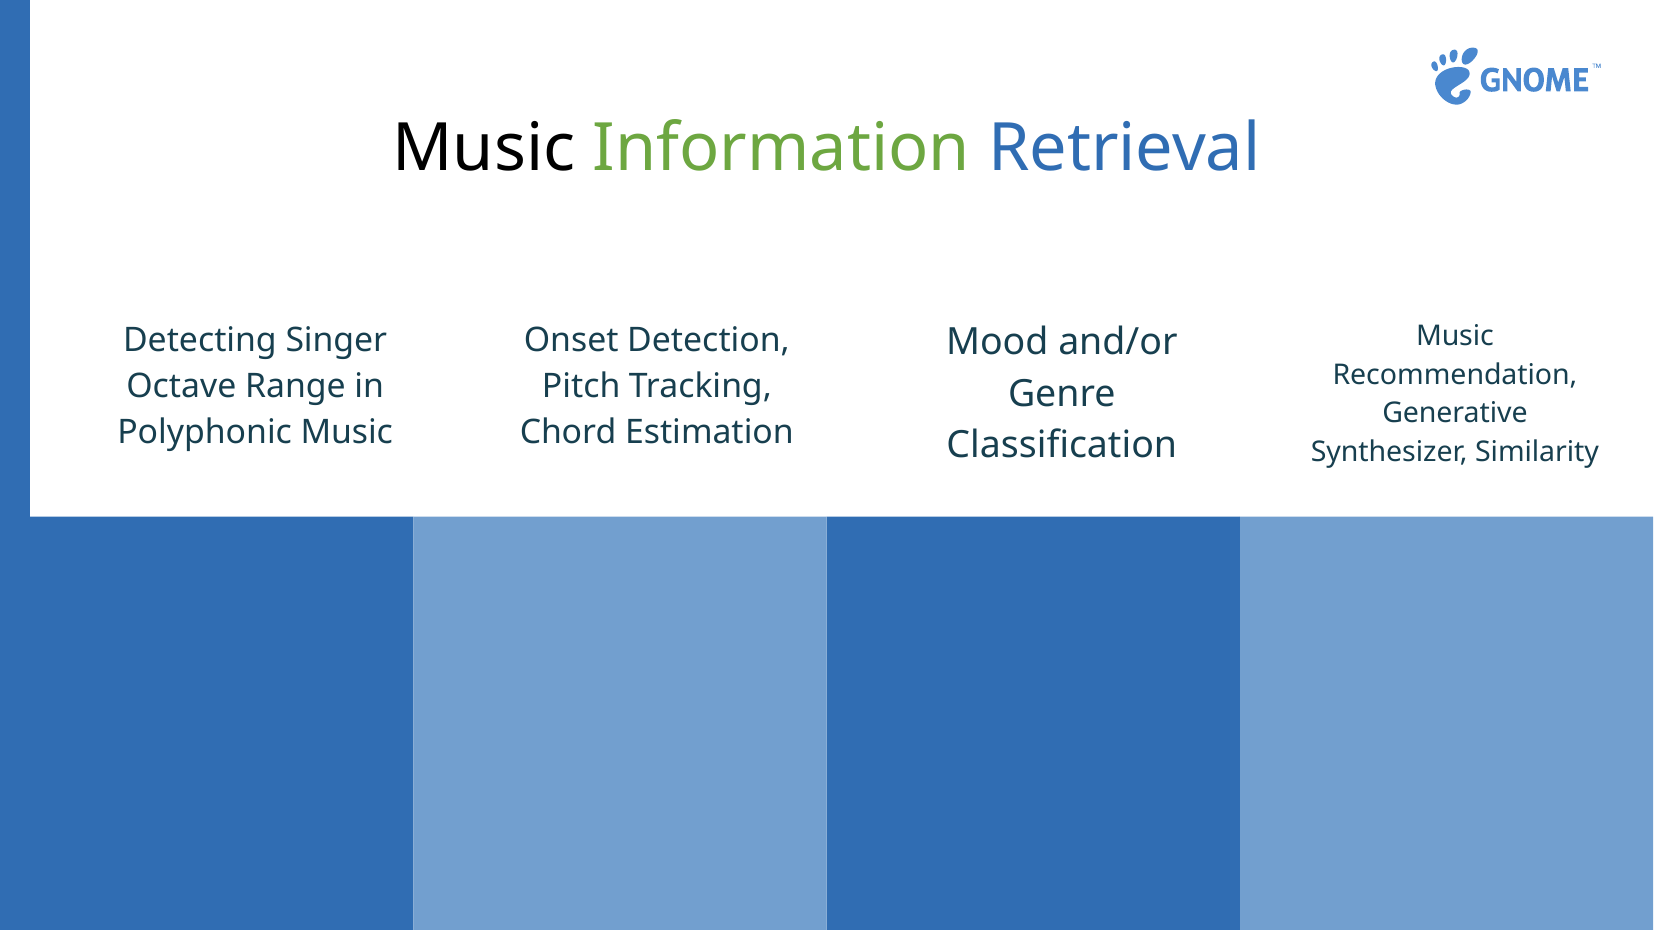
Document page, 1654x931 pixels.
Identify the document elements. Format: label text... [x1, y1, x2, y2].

title Music Information Retrieval [82, 49, 1571, 239]
list Mood and/or Genre Classification [854, 315, 1200, 475]
list Detecting Singer Octave Range in Polyphonic Music [50, 315, 396, 475]
text_box [0, 516, 1654, 930]
list Music Recommendation, Generative Synthesizer, Similarity [1255, 315, 1601, 475]
list Onset Detection, Pitch Tracking, Chord Estimation [452, 315, 798, 475]
